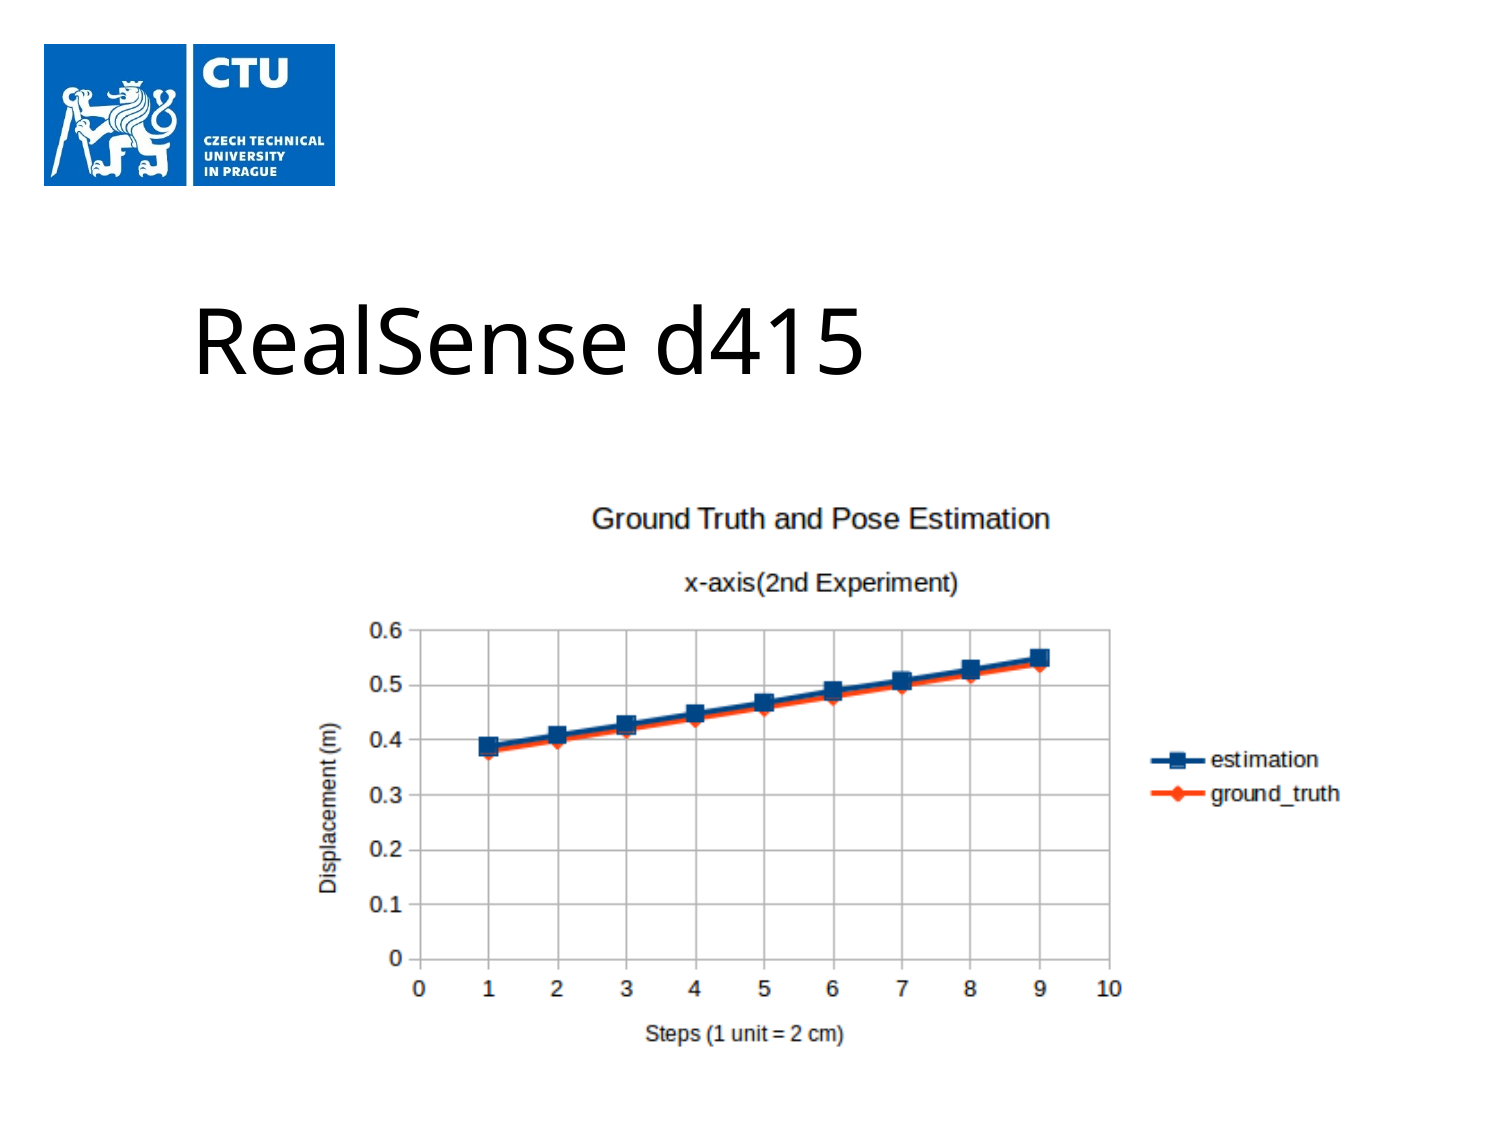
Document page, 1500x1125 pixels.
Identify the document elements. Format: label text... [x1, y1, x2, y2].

picture [275, 472, 1358, 1081]
title RealSense d415 [177, 236, 1456, 454]
picture [44, 44, 335, 186]
